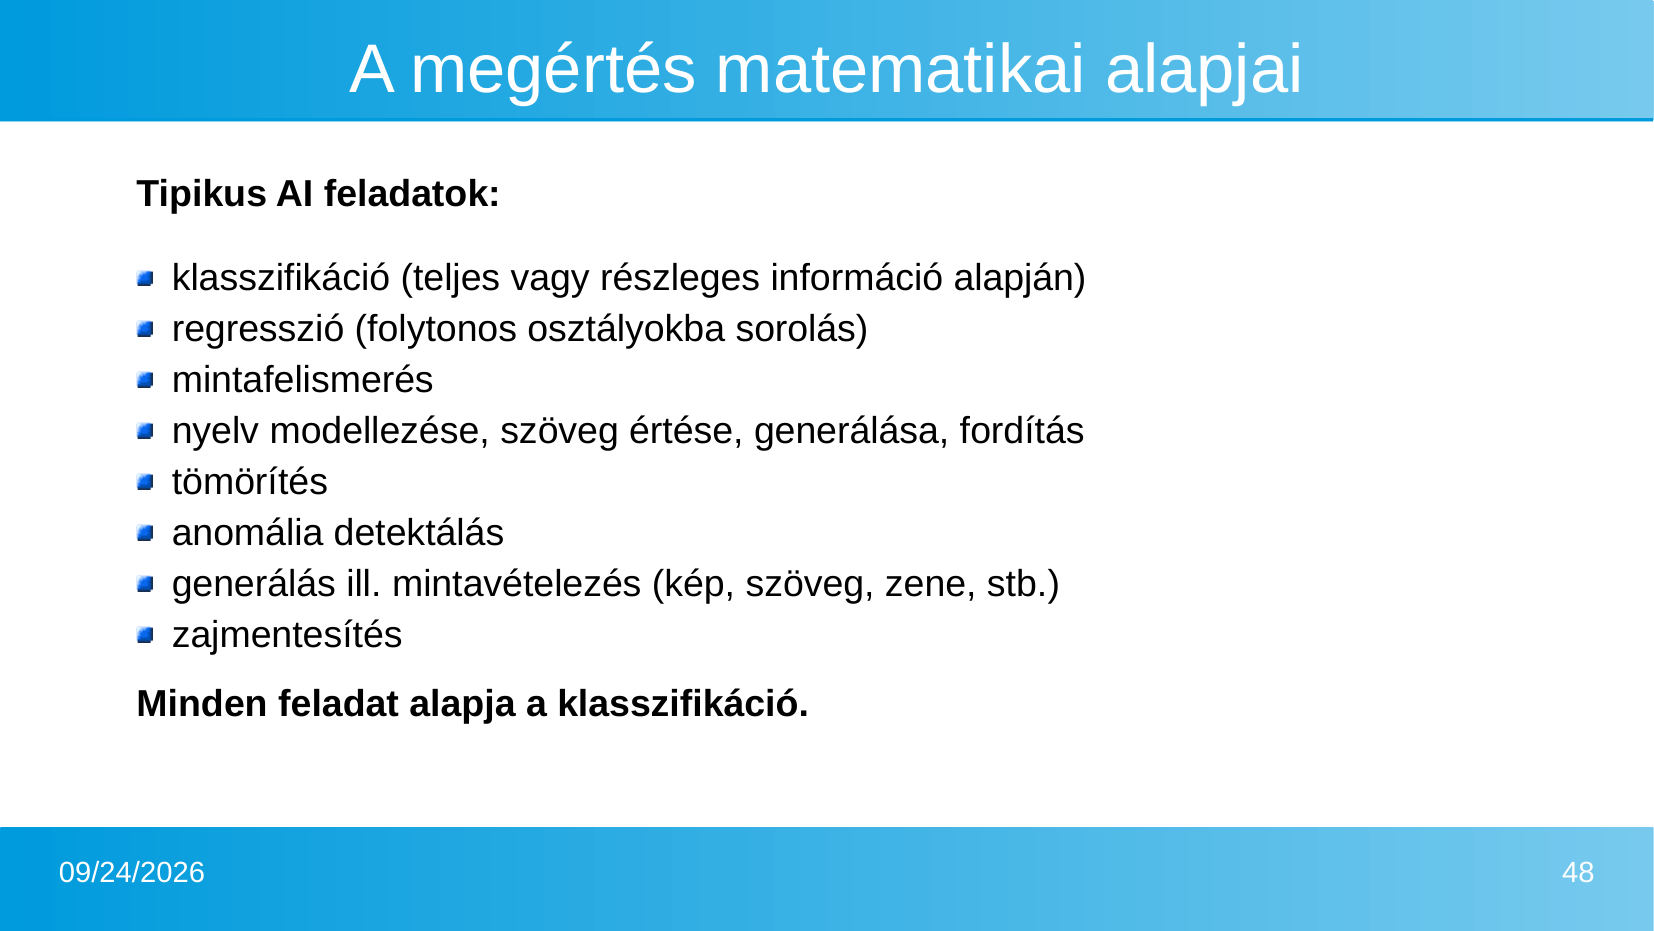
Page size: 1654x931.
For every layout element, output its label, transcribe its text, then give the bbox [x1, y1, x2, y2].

text_box Tipikus AI feladatok: klasszifikáció (teljes vagy részleges információ alapján) regresszió (folytonos osztályokba sorolás) mintafelismerés nyelv modellezése, szöveg értése, generálása, fordítás tömörítés anomália detektálás generálás ill. mintavételezés (kép, szöveg, zene, stb.) zajmentesítés Minden feladat alapja a klasszifikáció. [121, 165, 1412, 790]
title A megértés matematikai alapjai [59, 29, 1595, 108]
